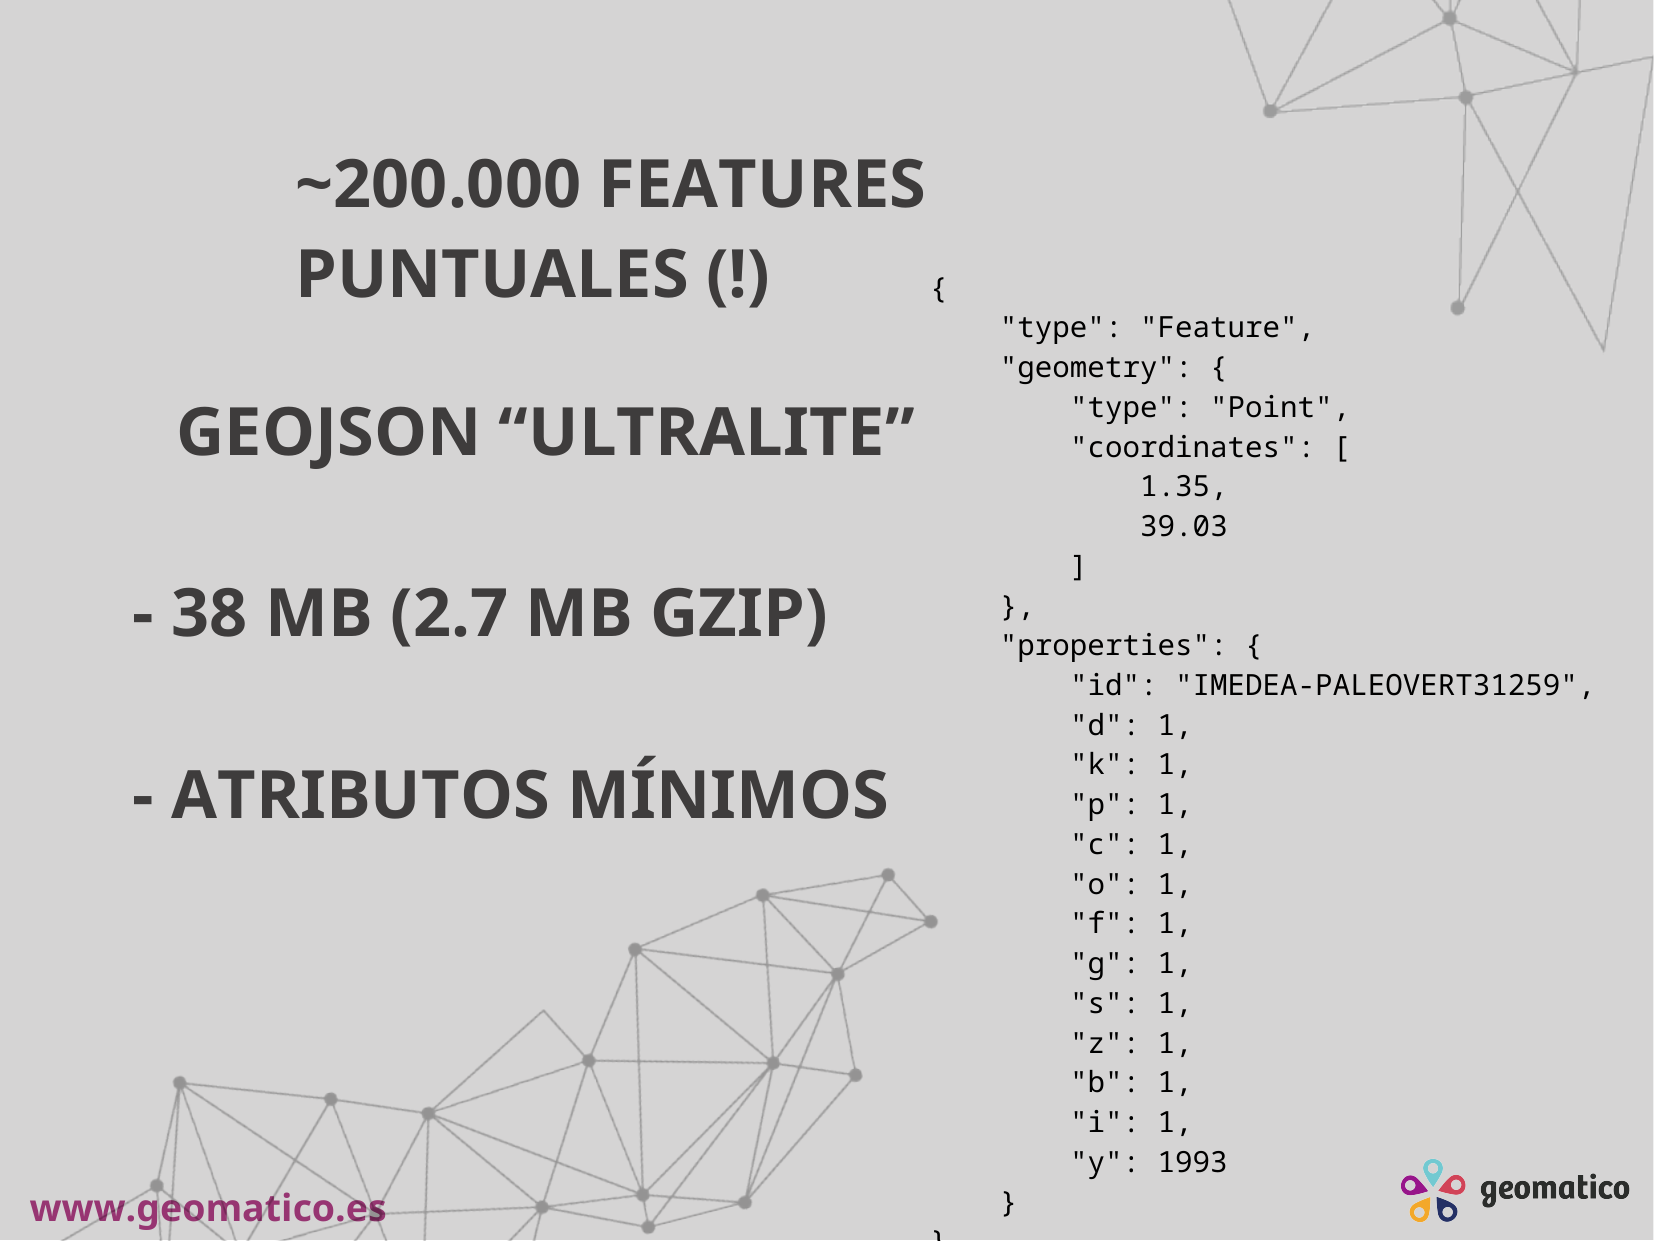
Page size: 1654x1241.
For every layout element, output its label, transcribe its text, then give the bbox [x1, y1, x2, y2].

picture [1389, 1152, 1642, 1229]
picture [0, 905, 1020, 1241]
text_box [130, 830, 915, 905]
text_box Geojson “ultralite” - 38 MB (2.7 MB gzip) - atributos mínimos [59, 383, 915, 830]
text_box { "type": "Feature", "geometry": { "type": "Point", "coordinates": [ 1.35, 39.03 ] }, "properties": { "id": "IMEDEA-PALEOVERT31259", "d": 1, "k": 1, "p": 1, "c": 1, "o": 1, "f": 1, "g": 1, "s": 1, "z": 1, "b": 1, "i": 1, "y": 1993 } } [915, 259, 1625, 1127]
picture [708, 0, 1654, 355]
text_box ~200.000 features puntuales (!) [295, 135, 1329, 285]
text_box [130, 259, 915, 383]
text_box [354, 285, 370, 289]
text_box [497, 285, 513, 289]
